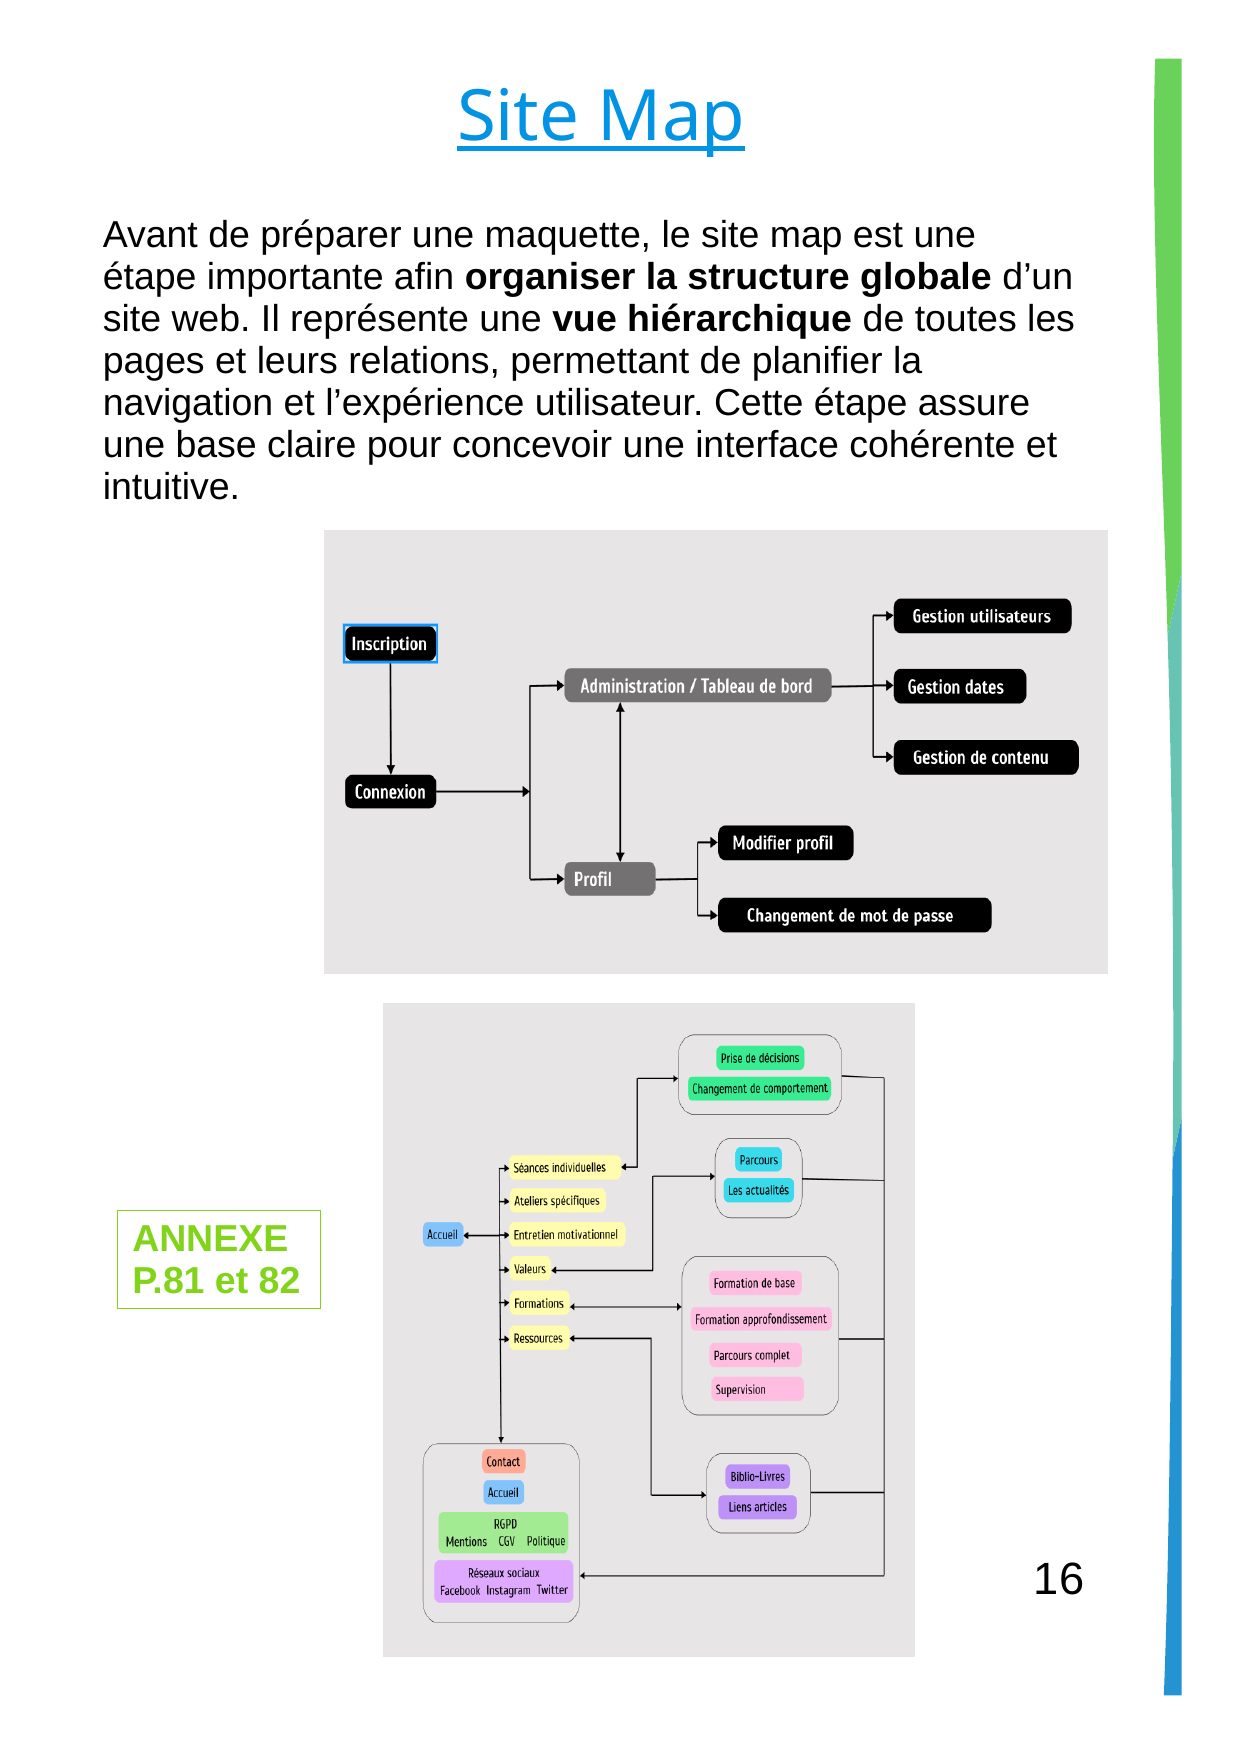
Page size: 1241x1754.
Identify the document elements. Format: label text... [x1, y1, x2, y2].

text_box ANNEXE P.81 et 82 [117, 1210, 321, 1309]
text_box Site Map [442, 57, 797, 206]
text_box Avant de préparer une maquette, le site map est une étape importante afin organiser la structure globale d’un site web. Il représente une vue hiérarchique de toutes les pages et leurs relations, permettant de planifier la navigation et l’expérience utilisateur. Cette étape assure une base claire pour concevoir une interface cohérente et intuitive. [88, 206, 1092, 591]
picture [383, 1003, 915, 1657]
text_box <numéro> [1019, 1545, 1241, 1670]
picture [324, 530, 1108, 974]
